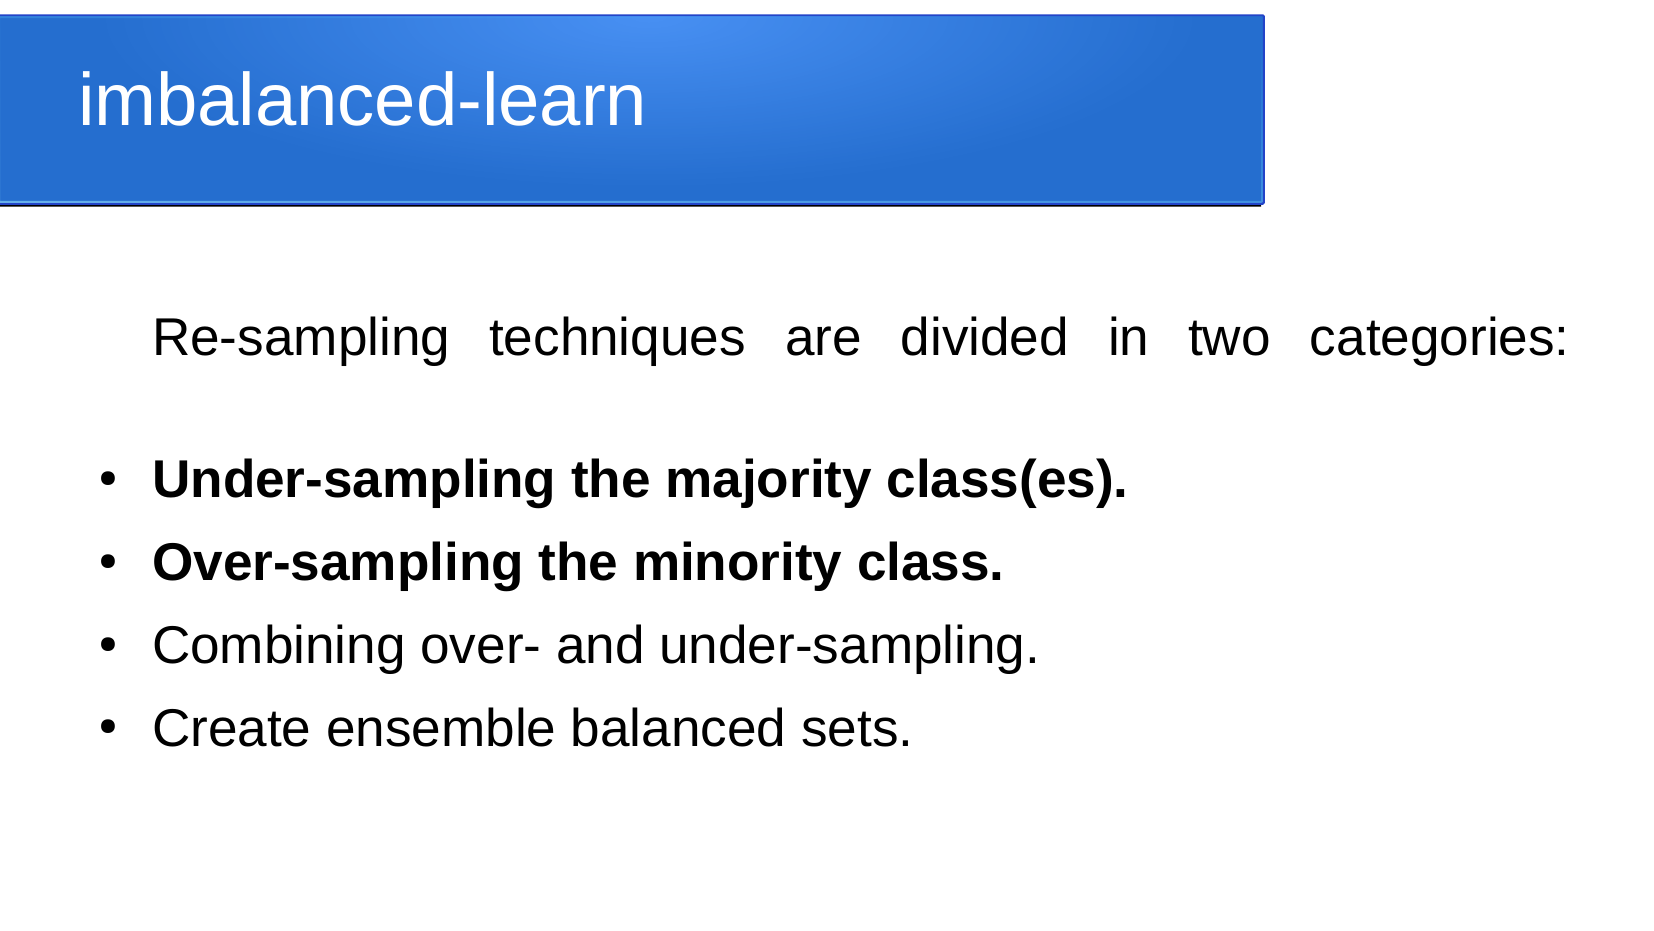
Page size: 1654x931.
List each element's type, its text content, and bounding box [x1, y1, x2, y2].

title imbalanced-learn [78, 58, 1231, 225]
list Re-sampling techniques are divided in two categories: Under-sampling the majority class(es). Over-sampling the minority class. Combining over- and under-sampling. Create ensemble balanced sets. [82, 224, 1571, 764]
